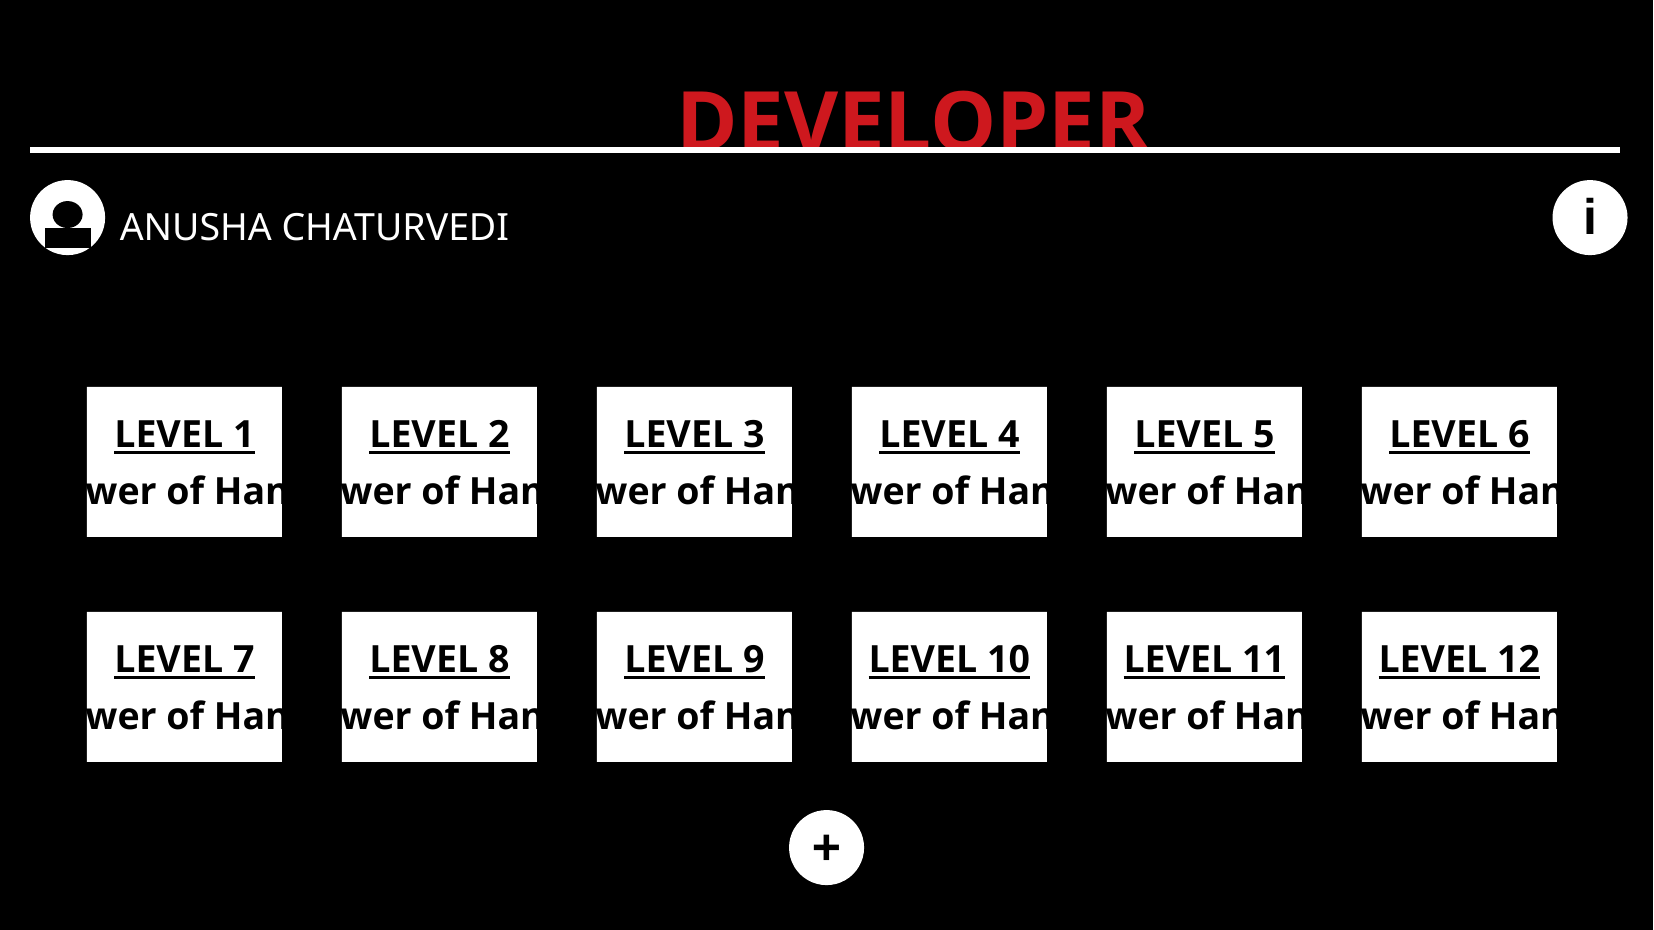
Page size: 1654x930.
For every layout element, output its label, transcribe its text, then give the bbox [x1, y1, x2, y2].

text_box LEVEL 12 Tower of Hanoi [1361, 611, 1557, 762]
text_box LEVEL 9 Tower of Hanoi [596, 611, 792, 762]
text_box LEVEL 2 Tower of Hanoi [341, 386, 537, 537]
text_box LEVEL 6 Tower of Hanoi [1361, 386, 1557, 537]
text_box LEVEL 7 Tower of Hanoi [86, 611, 282, 762]
text_box ANUSHA CHATURVEDI [105, 193, 394, 246]
text_box LEVEL 10 Tower of Hanoi [851, 611, 1047, 762]
text_box LEVEL 11 Tower of Hanoi [1106, 611, 1302, 762]
text_box [30, 180, 106, 256]
text_box LEVEL 5 Tower of Hanoi [1106, 386, 1302, 537]
text_box LEVEL 4 Tower of Hanoi [851, 386, 1047, 537]
text_box i [1552, 180, 1628, 256]
text_box DEVELOPER [661, 55, 992, 147]
text_box + [789, 810, 865, 886]
text_box LEVEL 8 Tower of Hanoi [341, 611, 537, 762]
text_box LEVEL 3 Tower of Hanoi [596, 386, 792, 537]
text_box LEVEL 1 Tower of Hanoi [86, 386, 282, 537]
